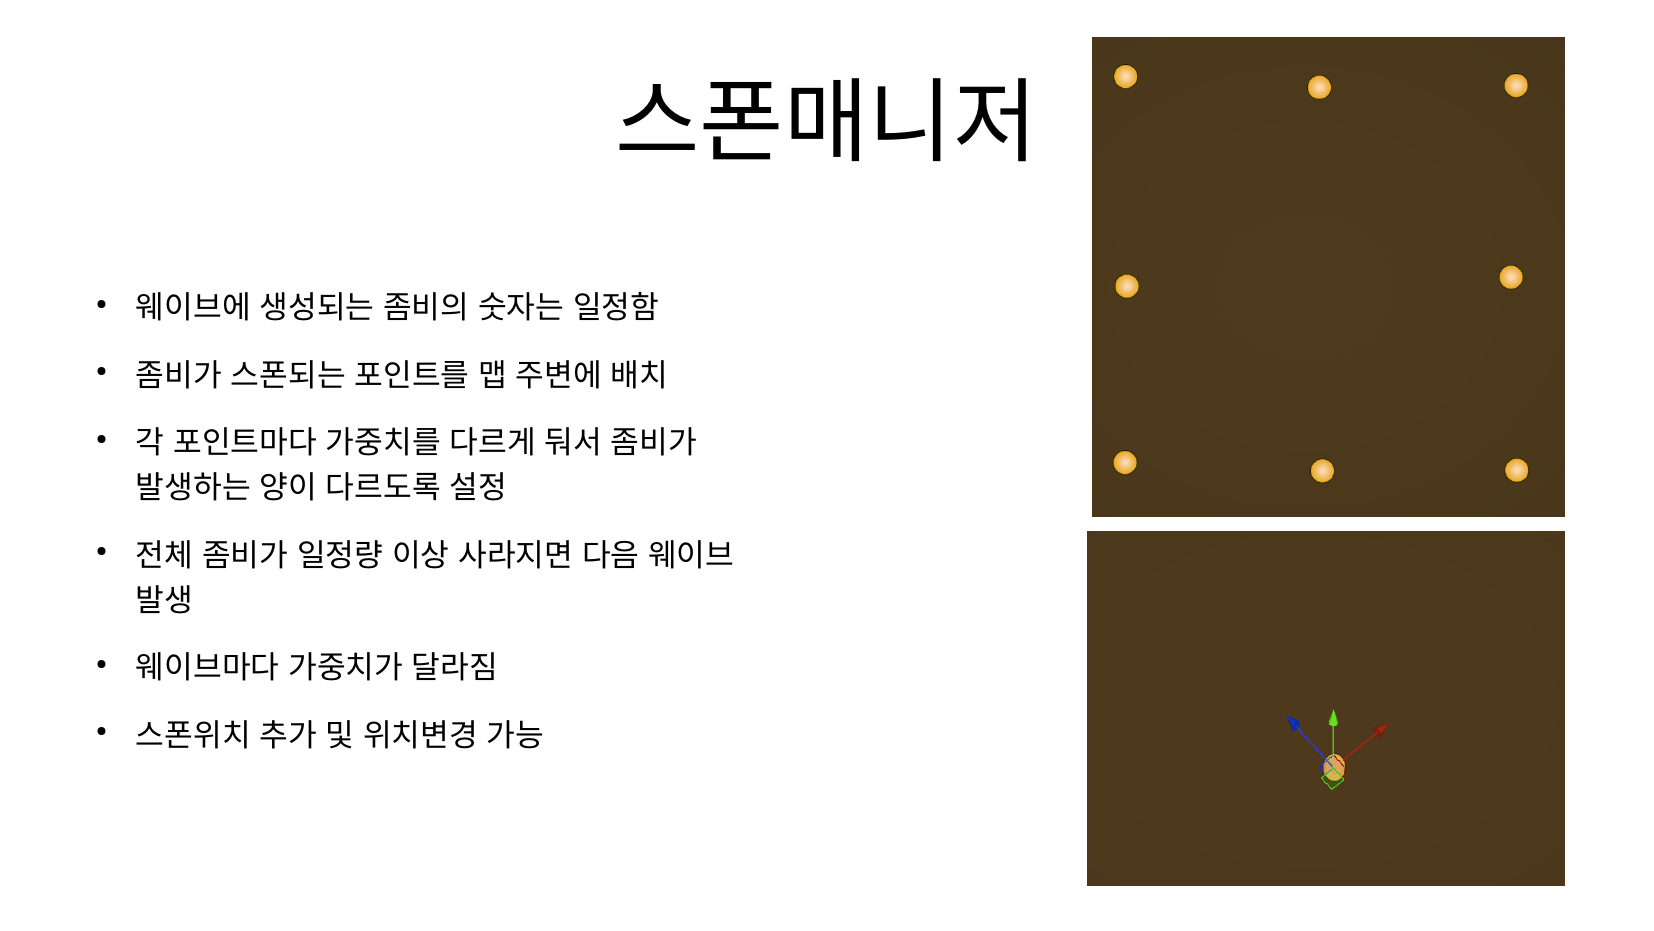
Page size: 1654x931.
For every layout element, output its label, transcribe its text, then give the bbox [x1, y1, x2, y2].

list 웨이브에 생성되는 좀비의 숫자는 일정함 좀비가 스폰되는 포인트를 맵 주변에 배치 각 포인트마다 가중치를 다르게 둬서 좀비가 발생하는 양이 다르도록 설정 전체 좀비가 일정량 이상 사라지면 다음 웨이브 발생 웨이브마다 가중치가 달라짐 스폰위치 추가 및 위치변경 가능 [82, 217, 798, 758]
title 스폰매니저 [82, 37, 1092, 193]
picture [1087, 531, 1565, 886]
title 스폰매니저 [1565, 37, 1571, 193]
picture [1092, 37, 1565, 517]
